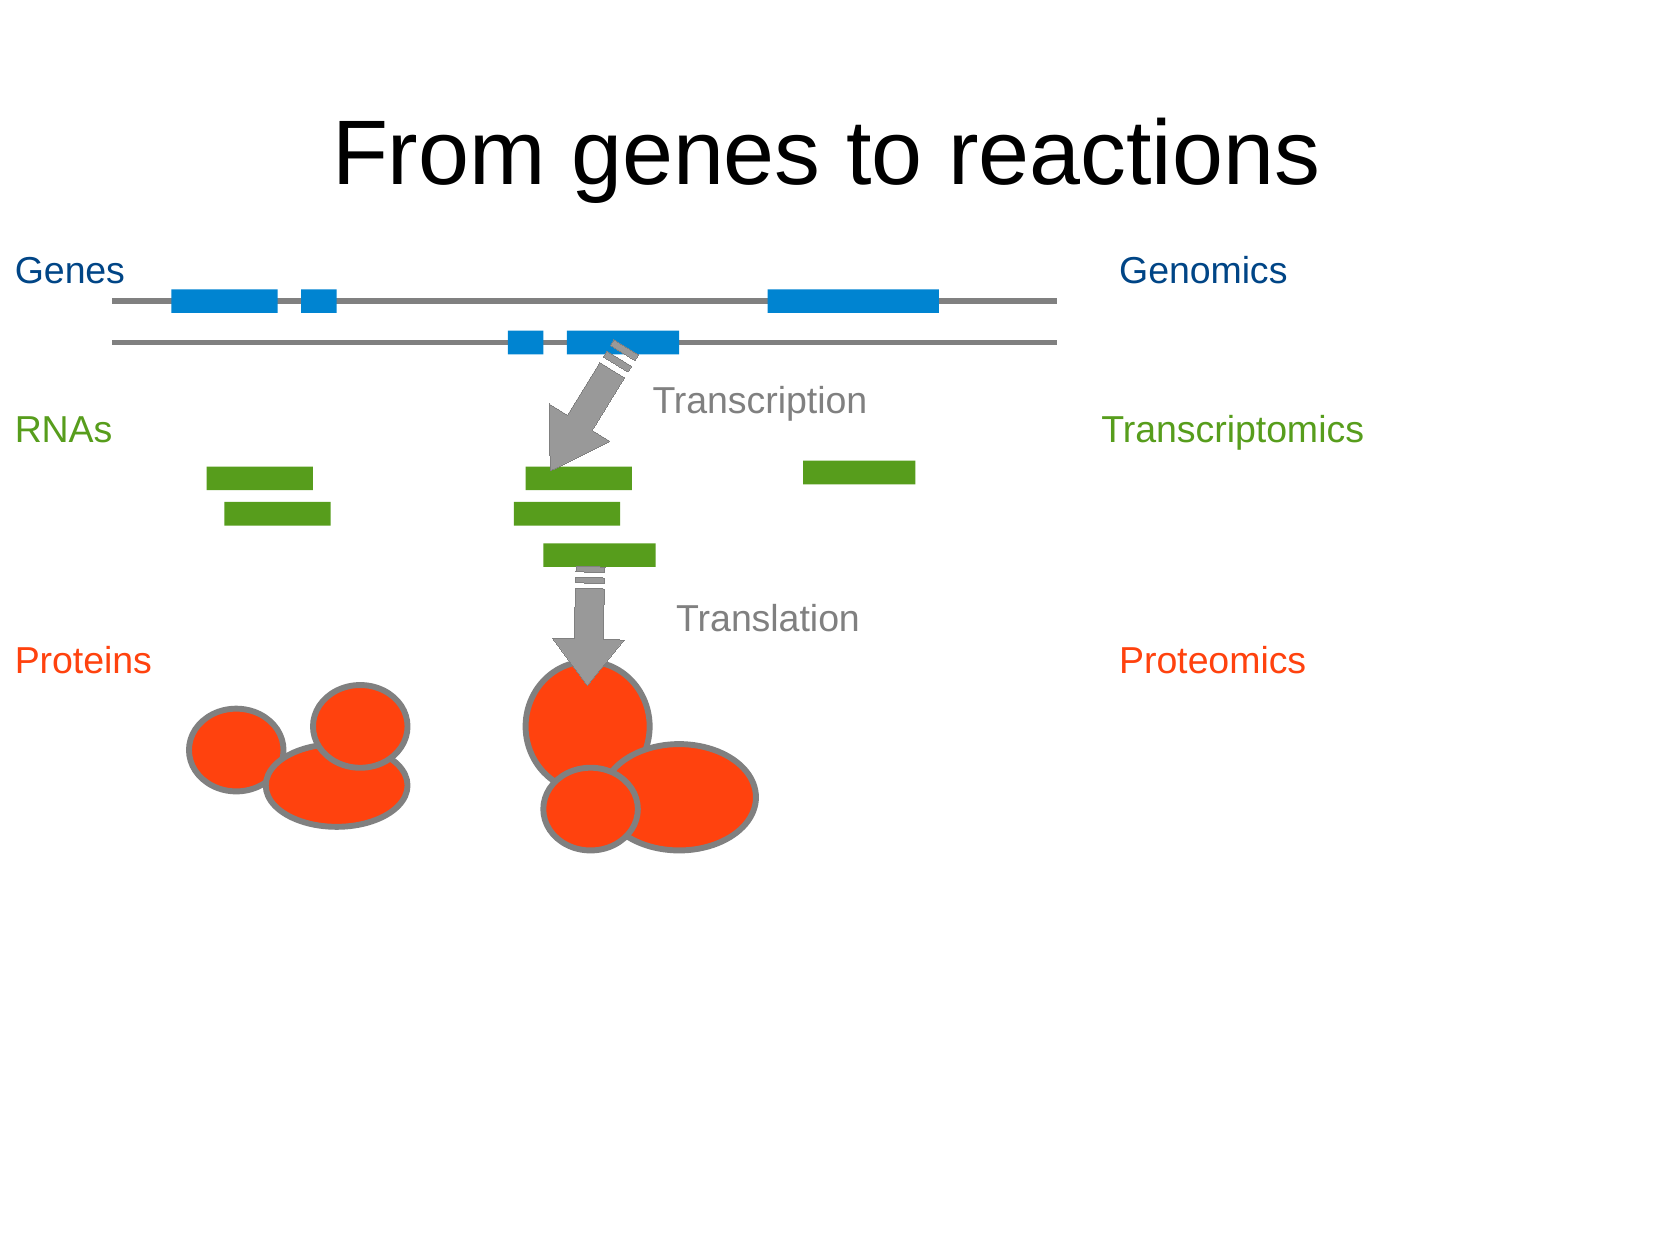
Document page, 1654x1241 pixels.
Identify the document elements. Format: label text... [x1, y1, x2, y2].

text_box [188, 685, 408, 827]
text_box [803, 460, 916, 485]
text_box RNAs [0, 401, 128, 459]
text_box [224, 501, 331, 526]
text_box [171, 289, 278, 313]
text_box Proteomics [1104, 631, 1322, 689]
text_box [543, 543, 656, 573]
text_box Genomics [1104, 257, 1303, 299]
text_box [525, 362, 632, 491]
text_box [525, 588, 756, 851]
title From genes to reactions [82, 49, 1571, 257]
text_box Genes [0, 242, 140, 299]
text_box [566, 330, 680, 372]
text_box Transcriptomics [1086, 401, 1379, 459]
text_box [206, 466, 313, 491]
text_box [301, 289, 337, 313]
text_box Translation [661, 590, 875, 648]
text_box [767, 289, 939, 313]
text_box [507, 330, 544, 355]
text_box [575, 577, 605, 584]
text_box [513, 501, 621, 526]
text_box Proteins [0, 631, 168, 689]
text_box Transcription [637, 372, 883, 429]
